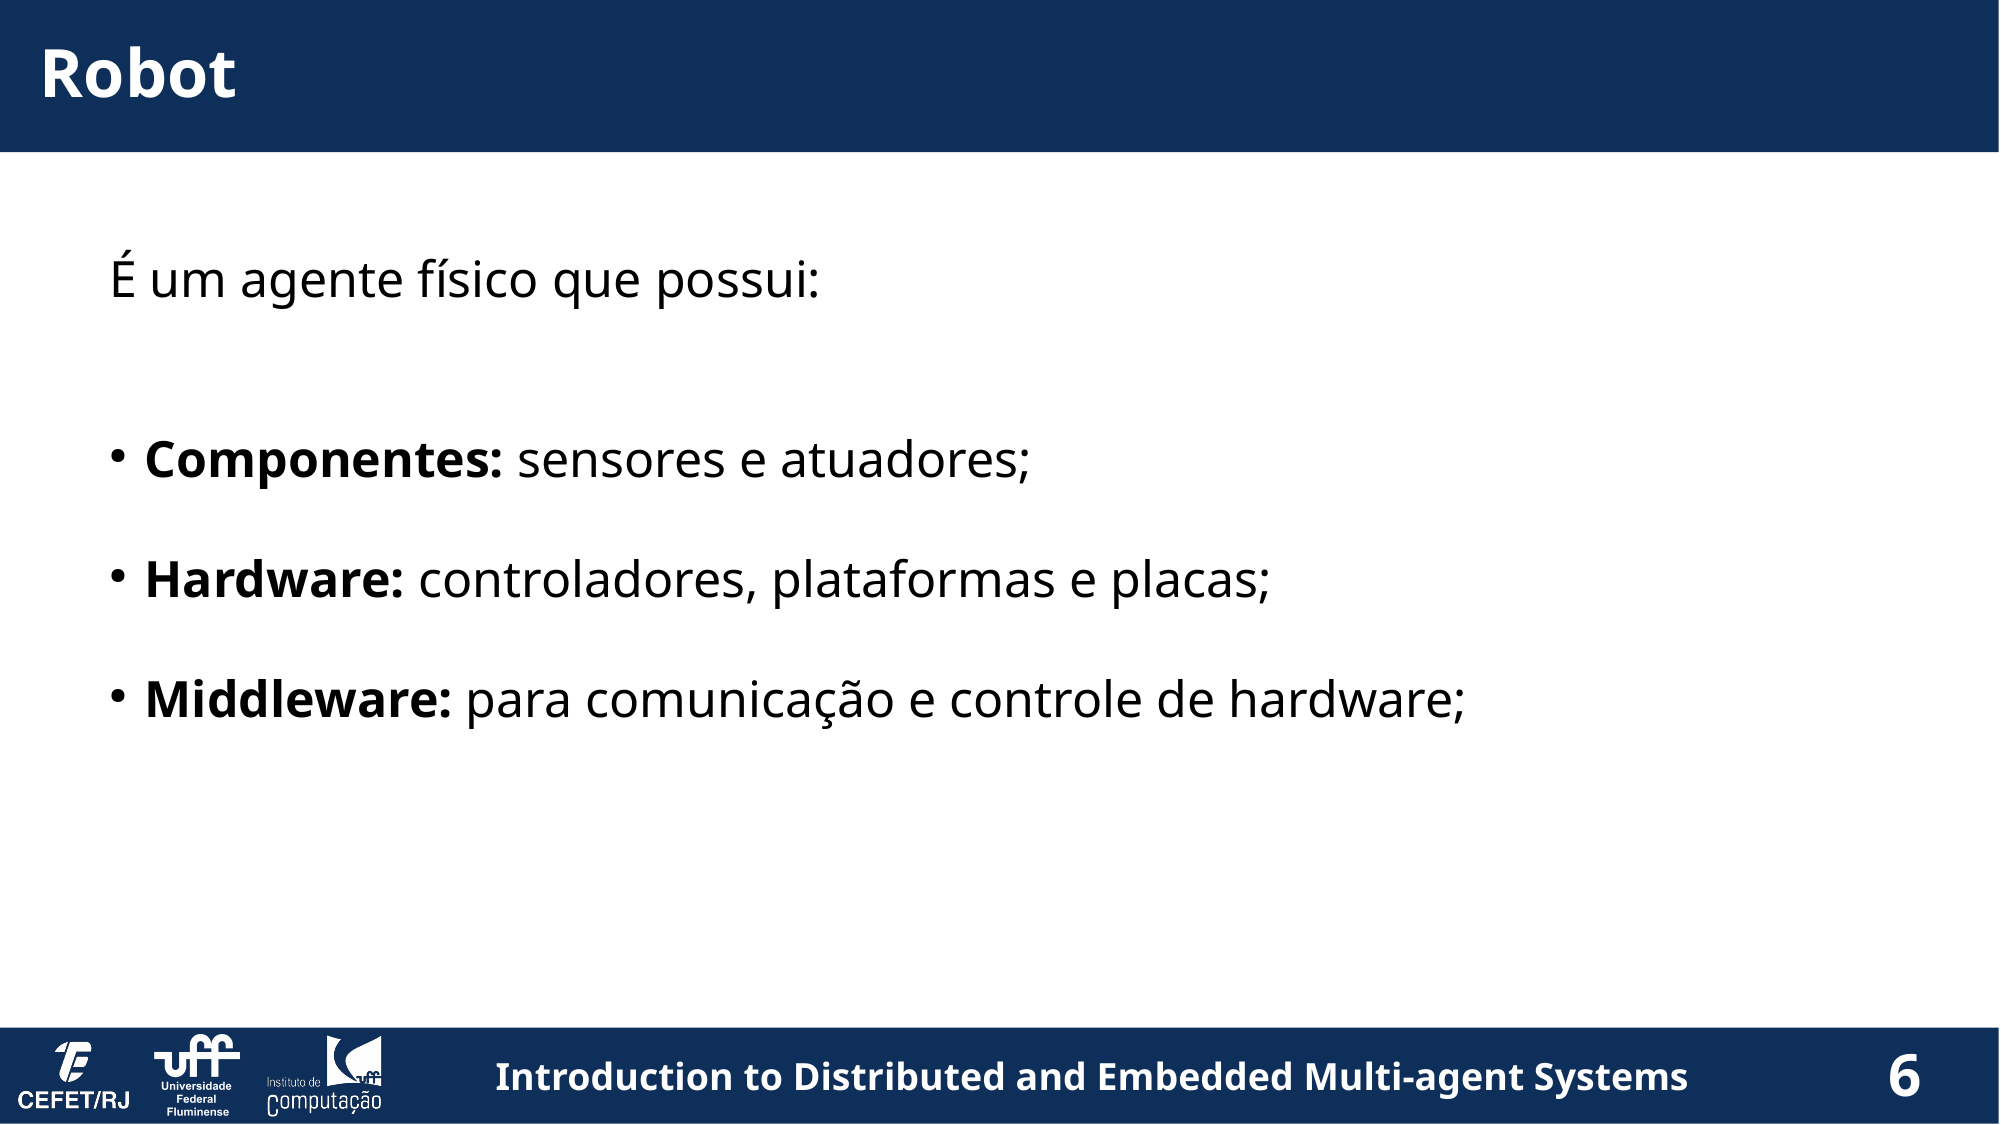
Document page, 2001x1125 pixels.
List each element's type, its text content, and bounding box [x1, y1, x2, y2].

text_box Robot [25, 23, 1999, 119]
picture [153, 1033, 241, 1121]
picture [265, 1033, 383, 1117]
text_box É um agente físico que possui: Componentes: sensores e atuadores; Hardware: controladores, plataformas e placas; Middleware: para comunicação e controle de hardware; [94, 240, 1819, 796]
picture [18, 1021, 129, 1125]
